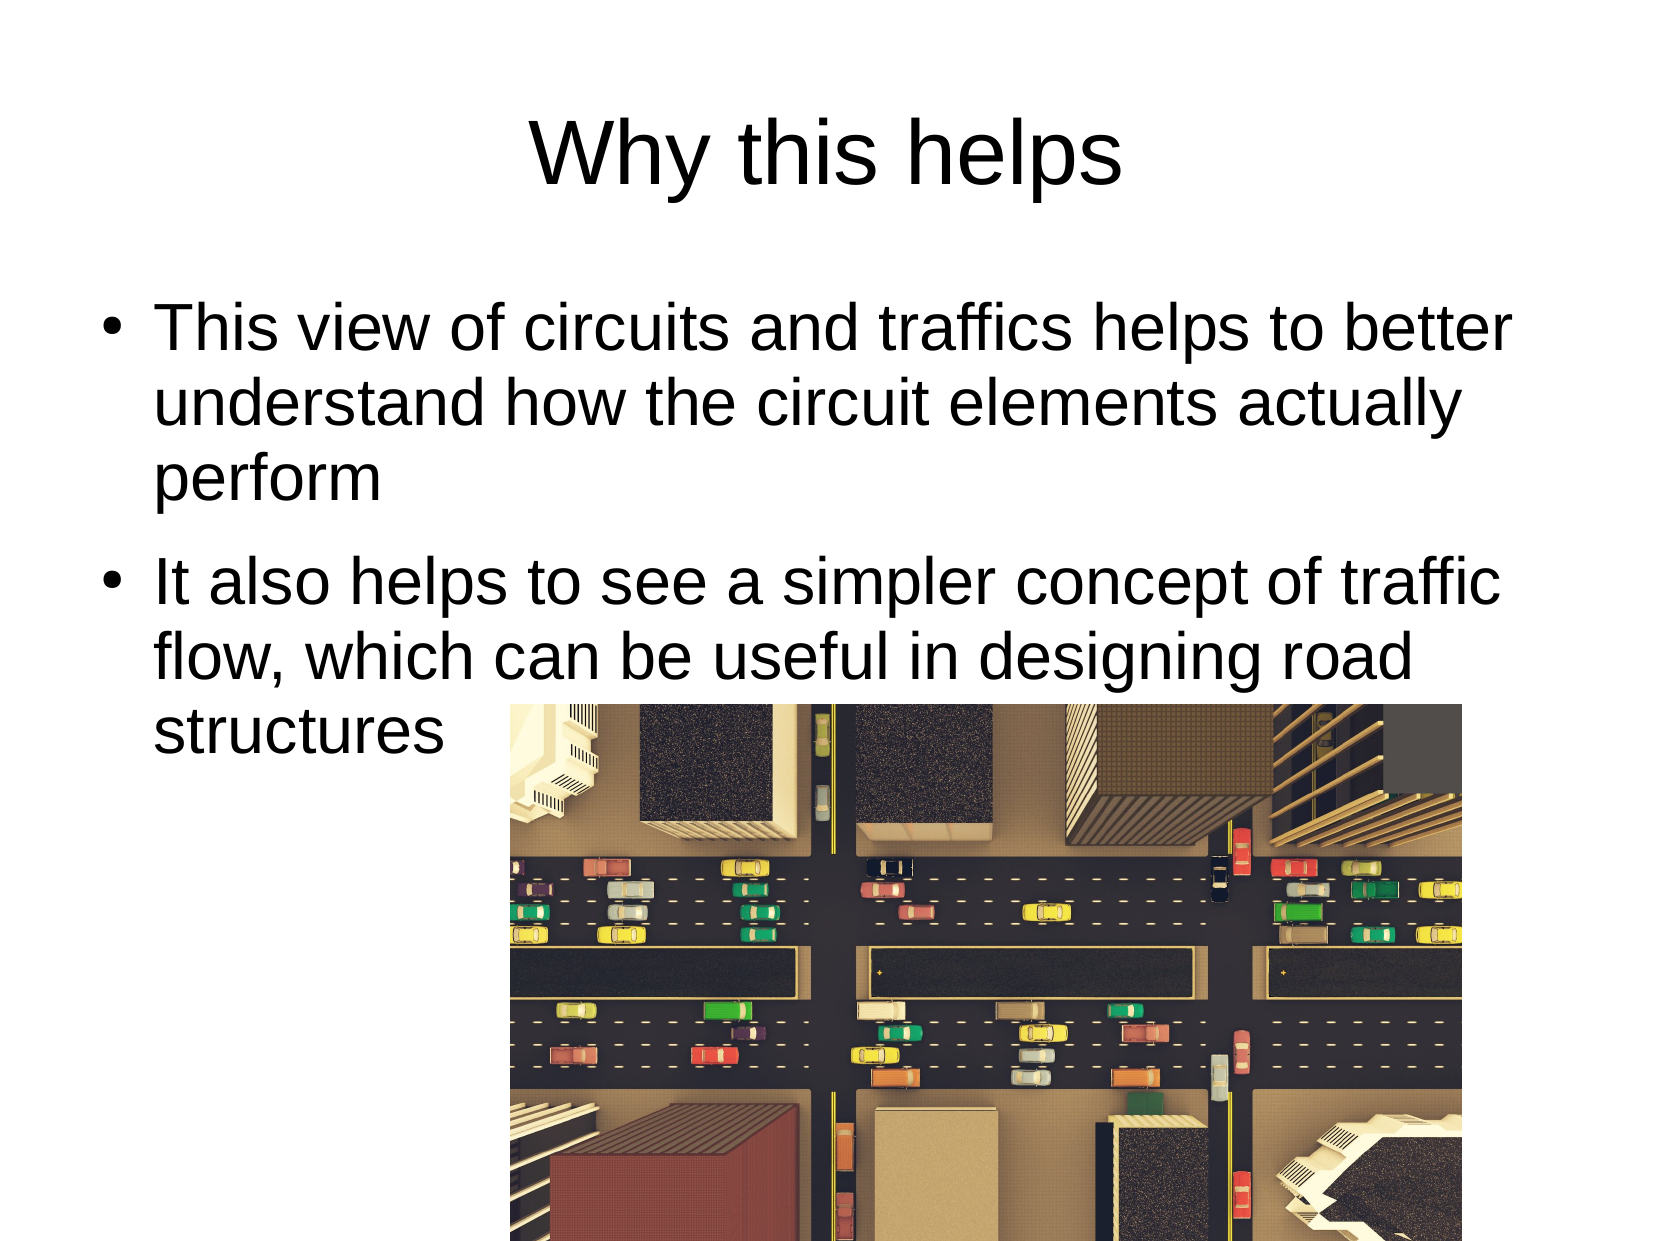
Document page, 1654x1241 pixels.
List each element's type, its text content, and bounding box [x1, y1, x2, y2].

title Why this helps [82, 49, 1571, 257]
picture [510, 704, 1462, 1241]
list This view of circuits and traffics helps to better understand how the circuit elements actually perform It also helps to see a simpler concept of traffic flow, which can be useful in designing road structures [82, 290, 1571, 1010]
